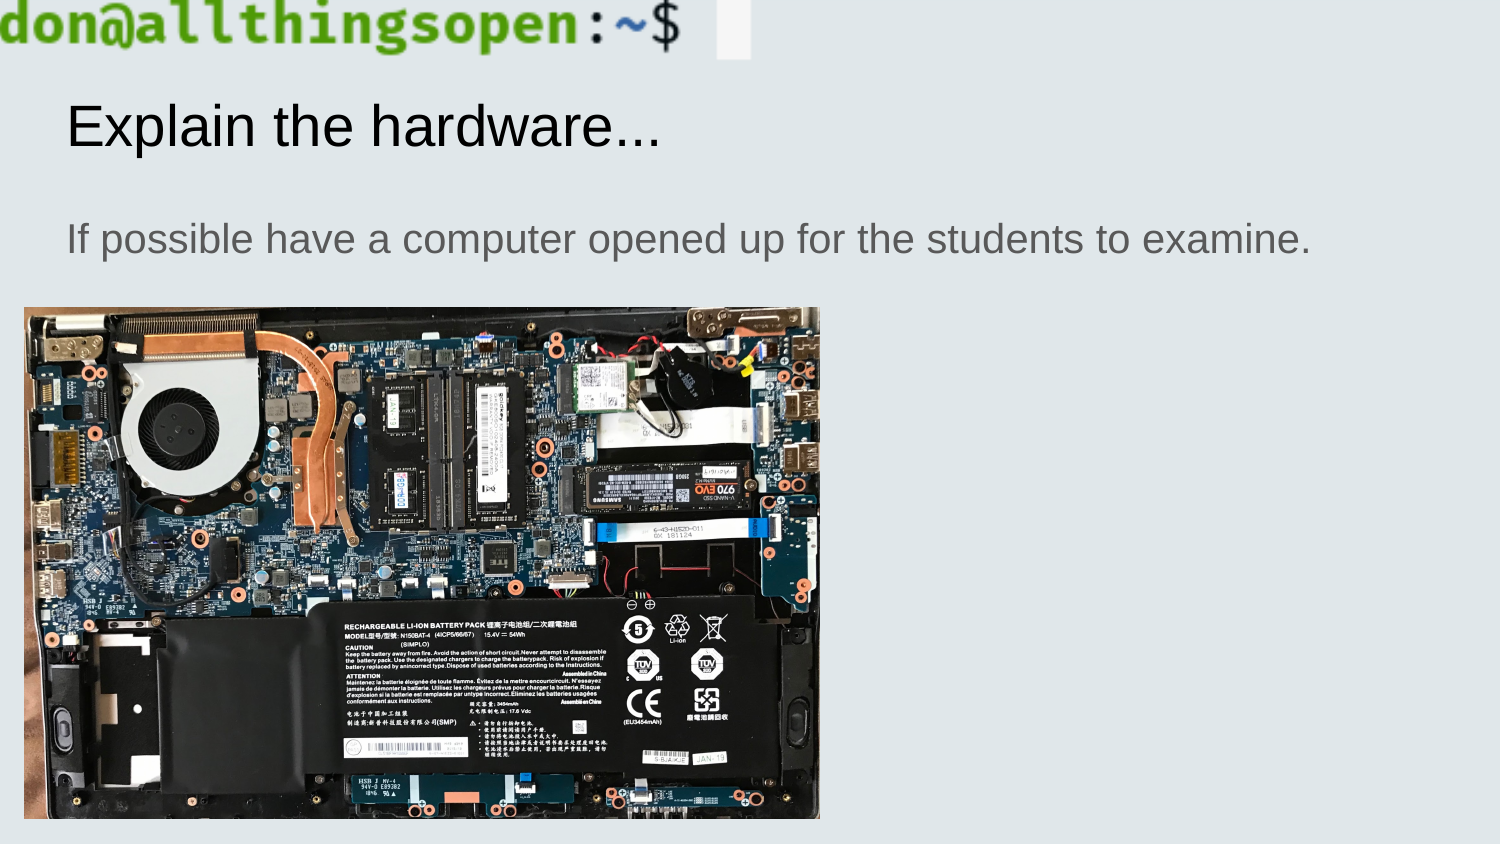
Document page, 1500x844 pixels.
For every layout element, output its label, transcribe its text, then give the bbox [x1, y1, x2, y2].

list If possible have a computer opened up for the students to examine. [51, 189, 1449, 283]
picture [0, 0, 1500, 844]
title Explain the hardware... [51, 72, 1449, 167]
